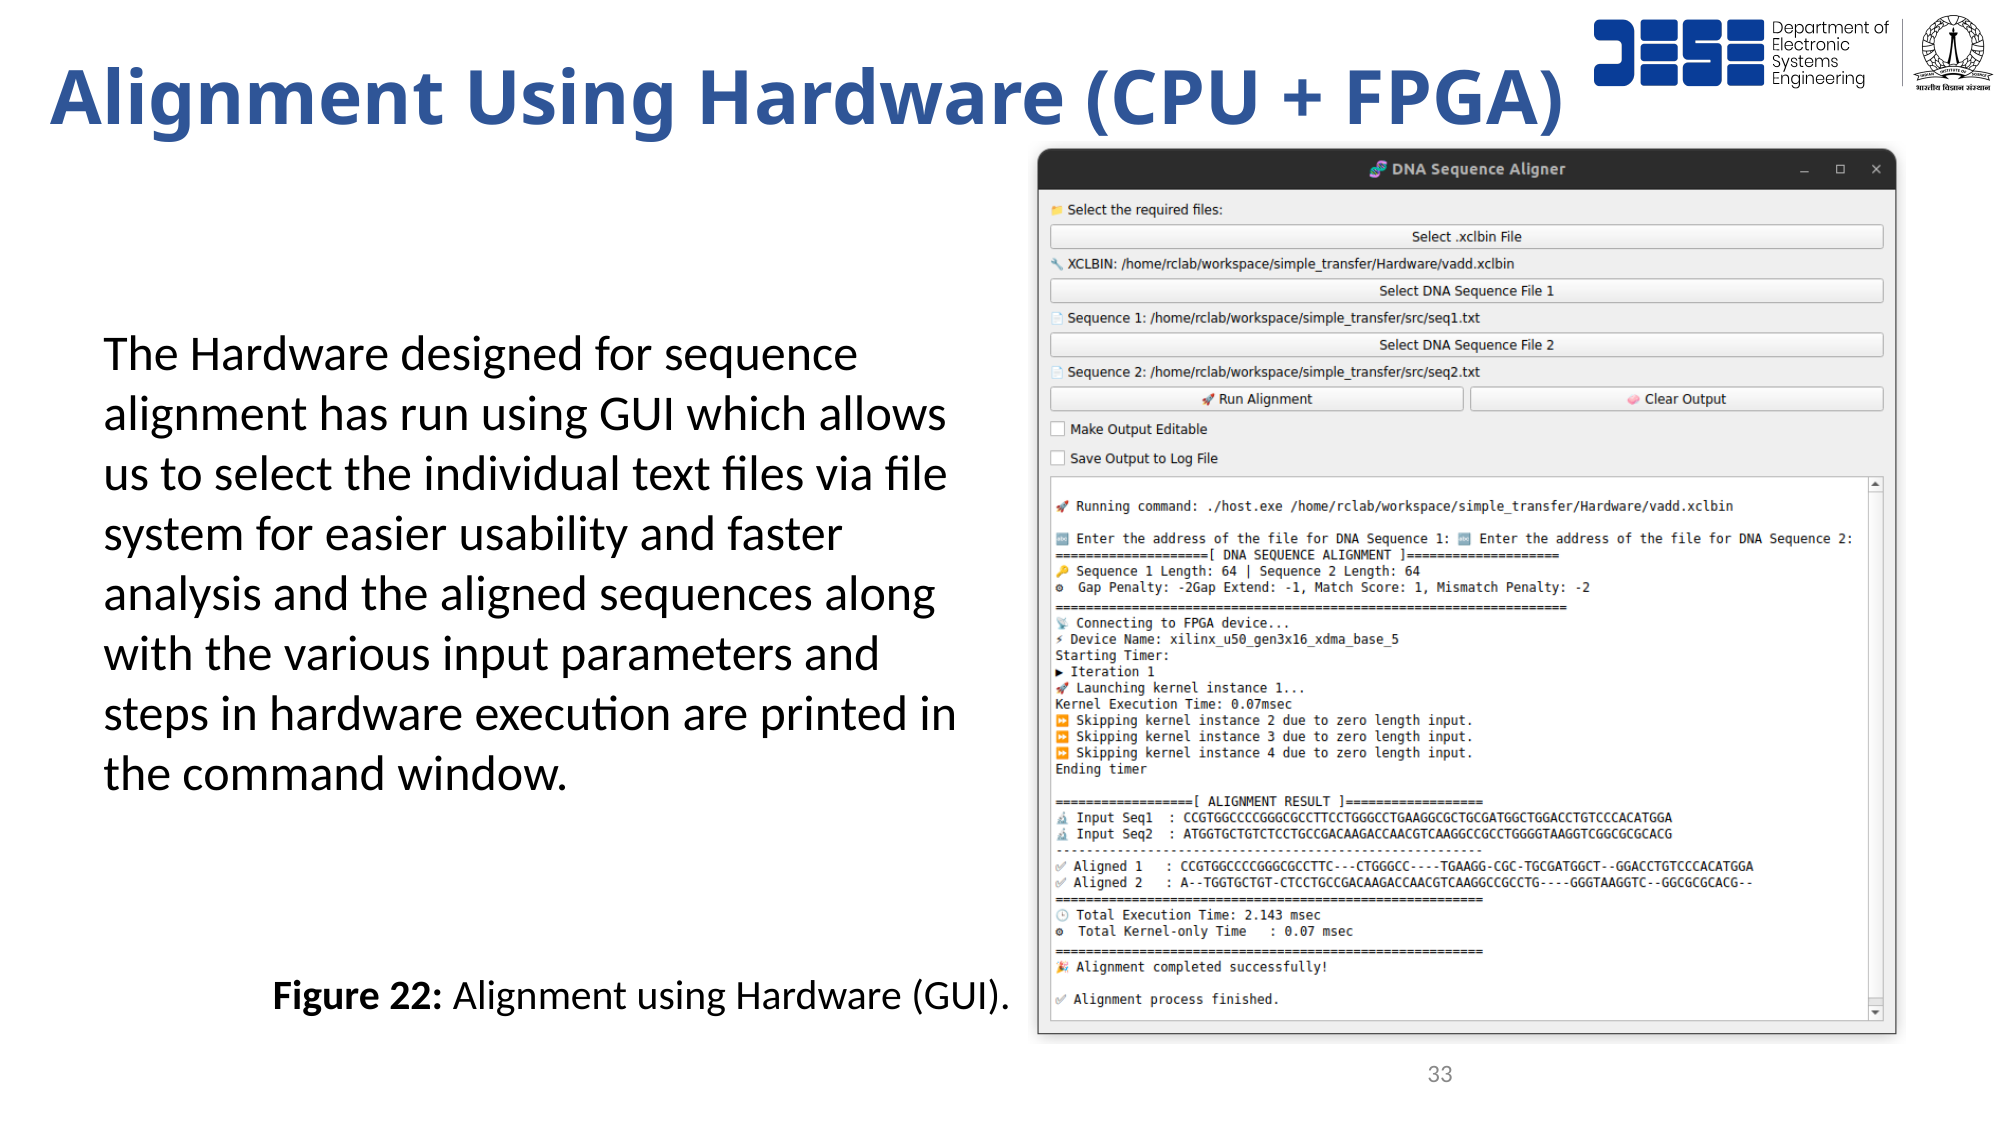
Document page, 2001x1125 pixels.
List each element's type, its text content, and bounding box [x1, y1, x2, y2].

text_box [1412, 1044, 1863, 1103]
text_box Figure 22: Alignment using Hardware (GUI). [257, 960, 1028, 1027]
text_box The Hardware designed for sequence alignment has run using GUI which allows us to select the individual text files via file system for easier usability and faster analysis and the aligned sequences along with the various input parameters and steps in hardware execution are printed in the command window. [88, 313, 976, 814]
title Alignment Using Hardware (CPU + FPGA) [35, 28, 1761, 173]
picture [1028, 141, 1906, 1044]
